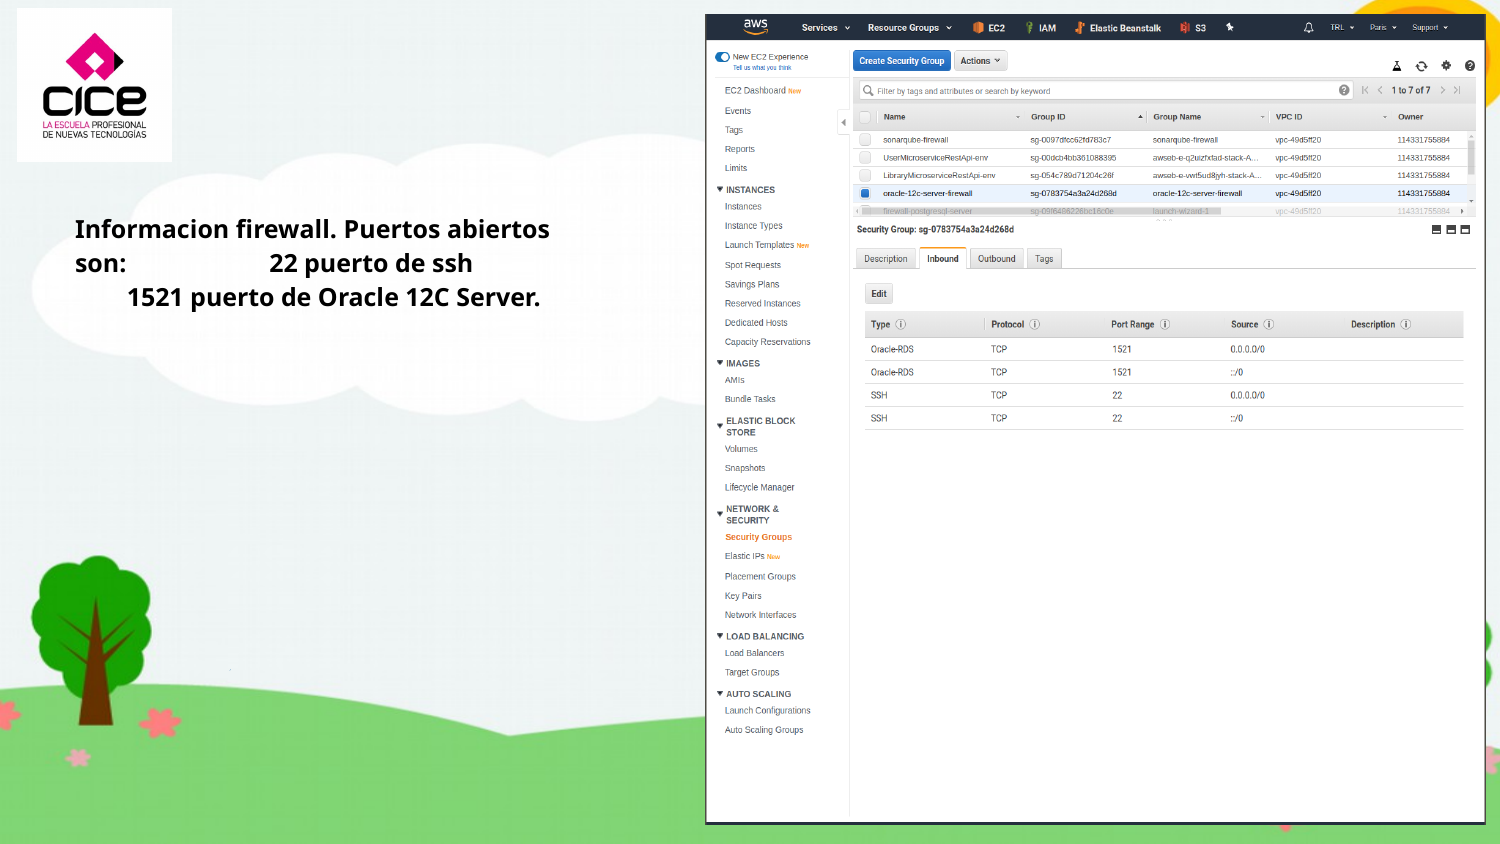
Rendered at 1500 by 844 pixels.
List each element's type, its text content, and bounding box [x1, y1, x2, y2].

title Informacion firewall. Puertos abiertos son: 22 puerto de ssh 1521 puerto de Oracle 12C Server. [75, 221, 571, 304]
picture [0, 0, 1500, 844]
